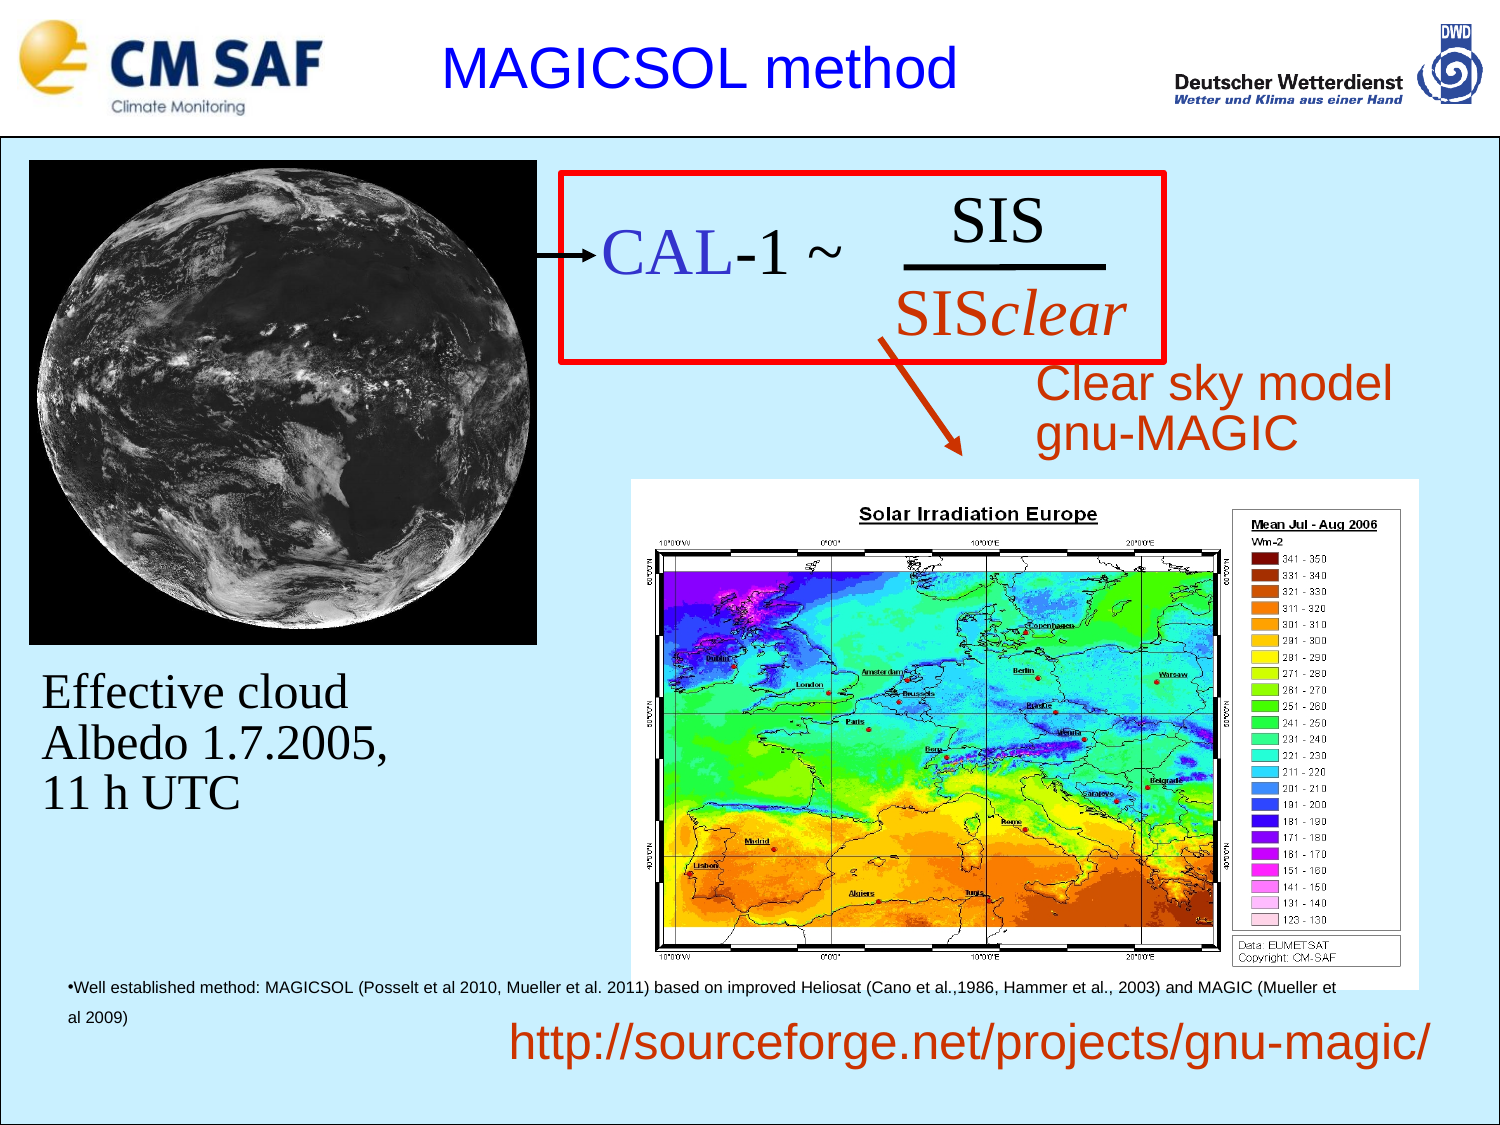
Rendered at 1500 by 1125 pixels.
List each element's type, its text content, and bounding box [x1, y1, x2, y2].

picture [29, 160, 537, 645]
text_box Clear sky model gnu-MAGIC [1020, 352, 1423, 469]
picture [1175, 24, 1483, 104]
text_box SIS [950, 174, 1048, 256]
text_box CAL-1 ~ [601, 205, 727, 287]
picture [17, 19, 325, 117]
text_box MAGICSOL method [360, 35, 1010, 114]
picture [631, 479, 1419, 990]
text_box http://sourceforge.net/projects/gnu-magic/ [493, 1011, 1447, 1078]
text_box Well established method: MAGICSOL (Posselt et al 2010, Mueller et al. 2011) based on improved Heliosat (Cano et al.,1986, Hammer et al., 2003) and MAGIC (Mueller et al 2009) [53, 959, 1365, 1035]
text_box Effective cloud Albedo 1.7.2005, 11 h UTC [41, 668, 444, 712]
text_box SISclear [894, 266, 1129, 348]
